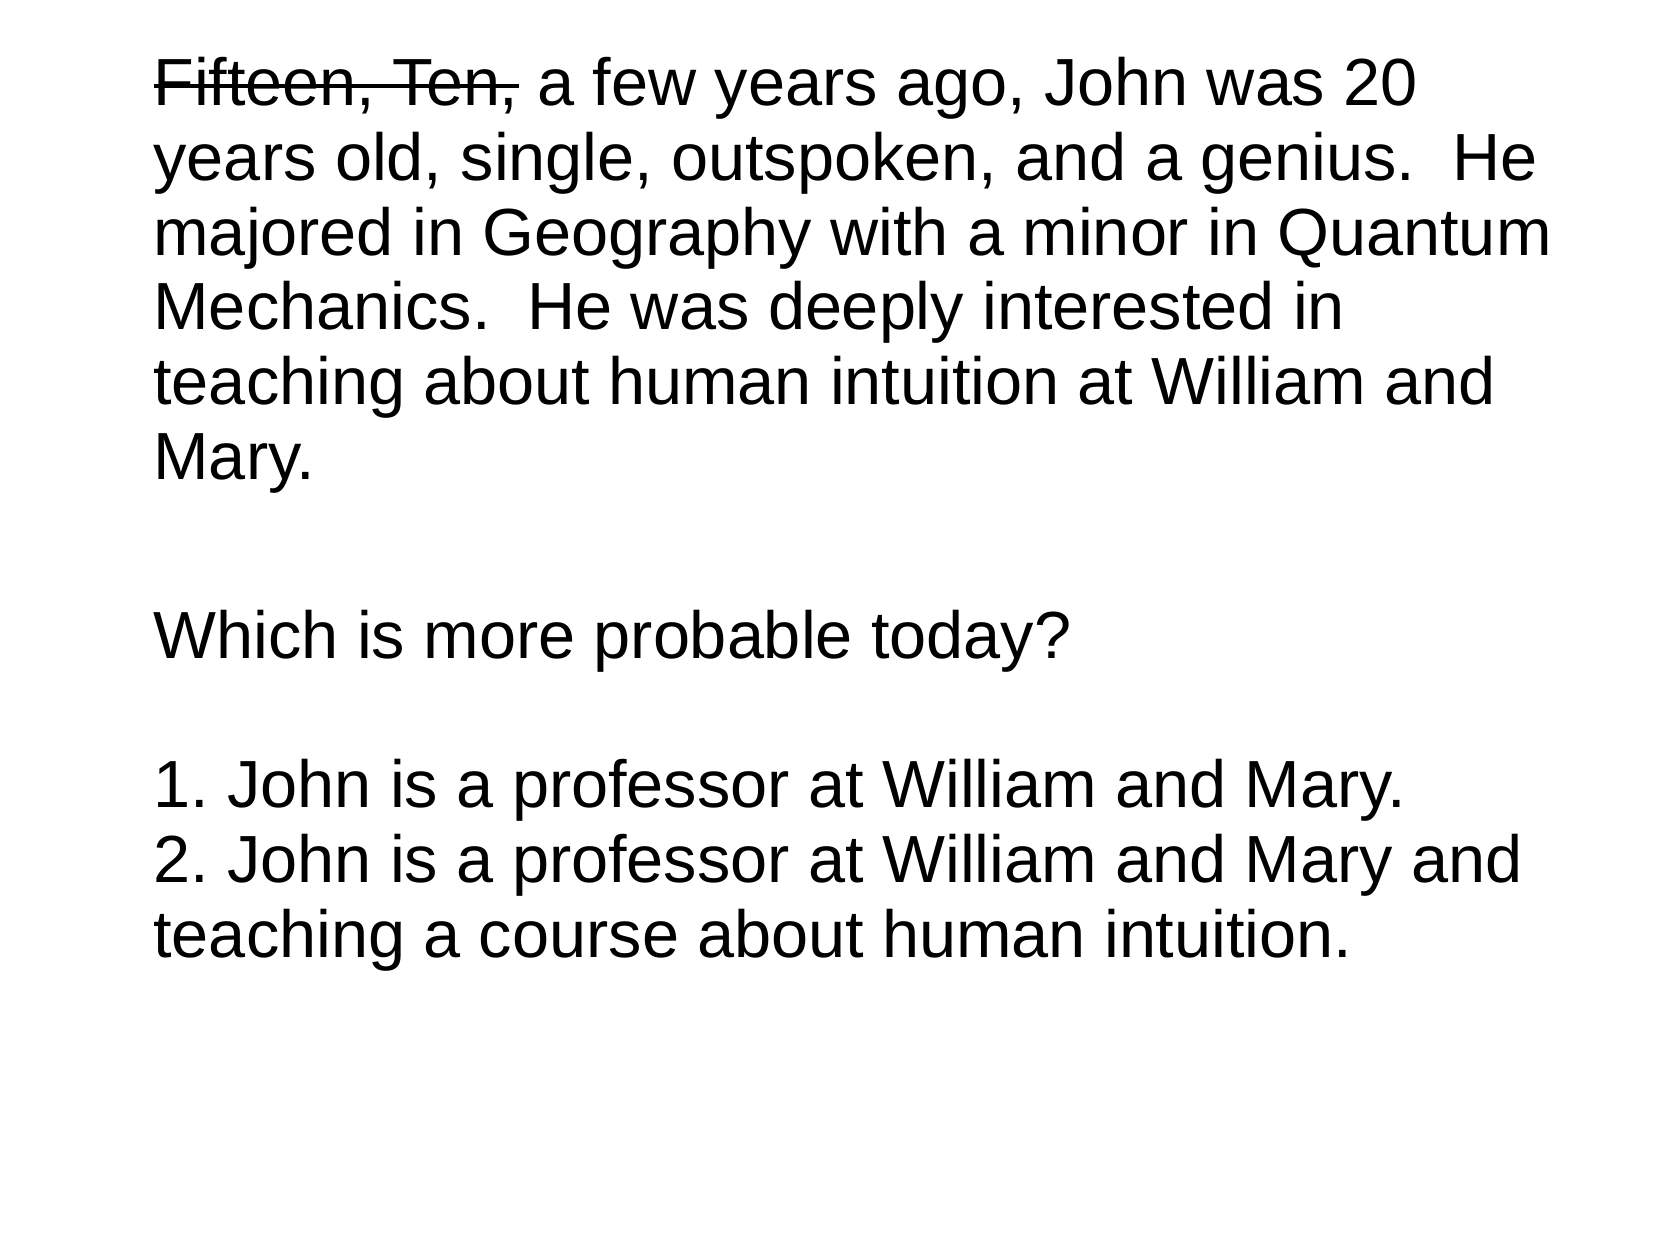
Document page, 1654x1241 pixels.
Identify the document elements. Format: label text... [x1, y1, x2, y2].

list Fifteen, Ten, a few years ago, John was 20 years old, single, outspoken, and a genius. He majored in Geography with a minor in Quantum Mechanics. He was deeply interested in teaching about human intuition at William and Mary. Which is more probable today? 1. John is a professor at William and Mary. 2. John is a professor at William and Mary and teaching a course about human intuition. [82, 45, 1571, 1141]
